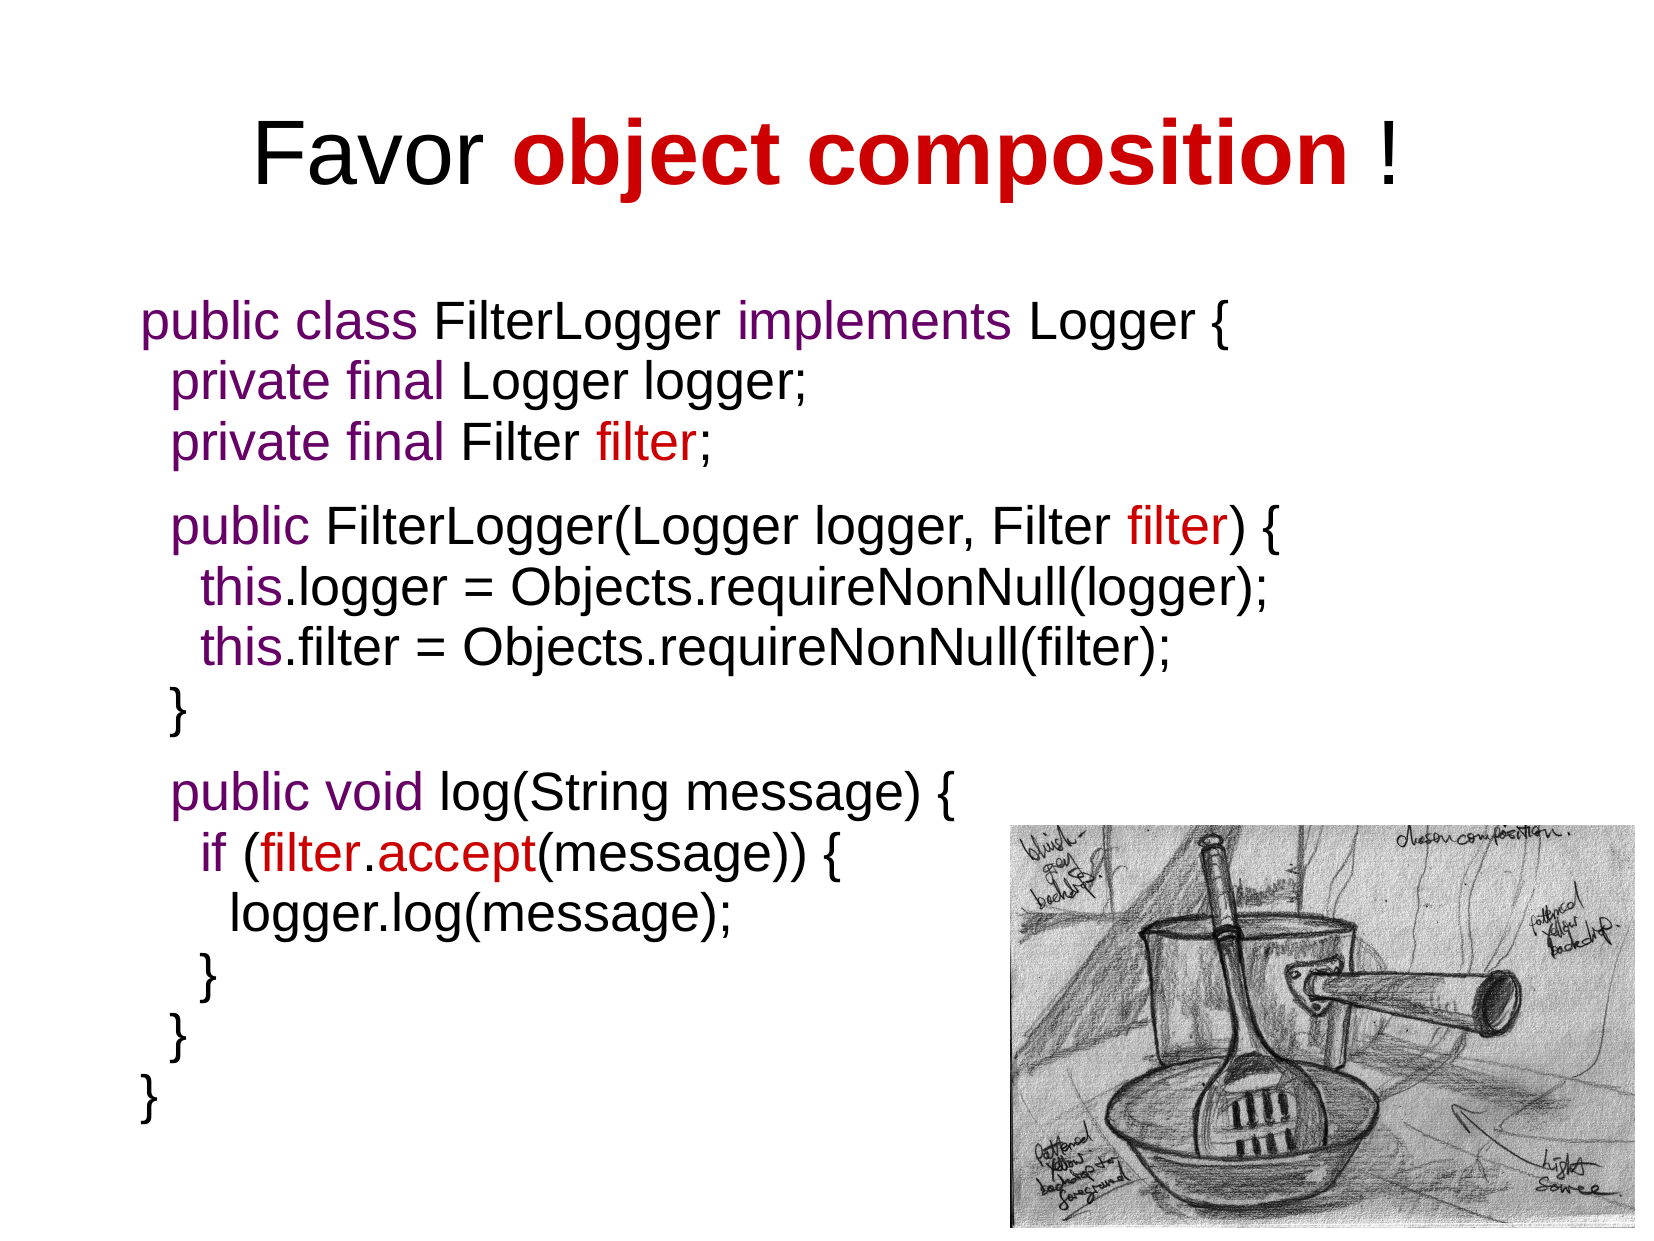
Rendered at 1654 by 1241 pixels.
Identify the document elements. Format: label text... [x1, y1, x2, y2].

title Favor object composition ! [82, 49, 1571, 257]
picture [1010, 825, 1636, 1228]
list public class FilterLogger implements Logger { private final Logger logger; private final Filter filter; public FilterLogger(Logger logger, Filter filter) { this.logger = Objects.requireNonNull(logger); this.filter = Objects.requireNonNull(filter); } public void log(String message) { if (filter.accept(message)) { logger.log(message); } } } [82, 290, 1571, 1126]
